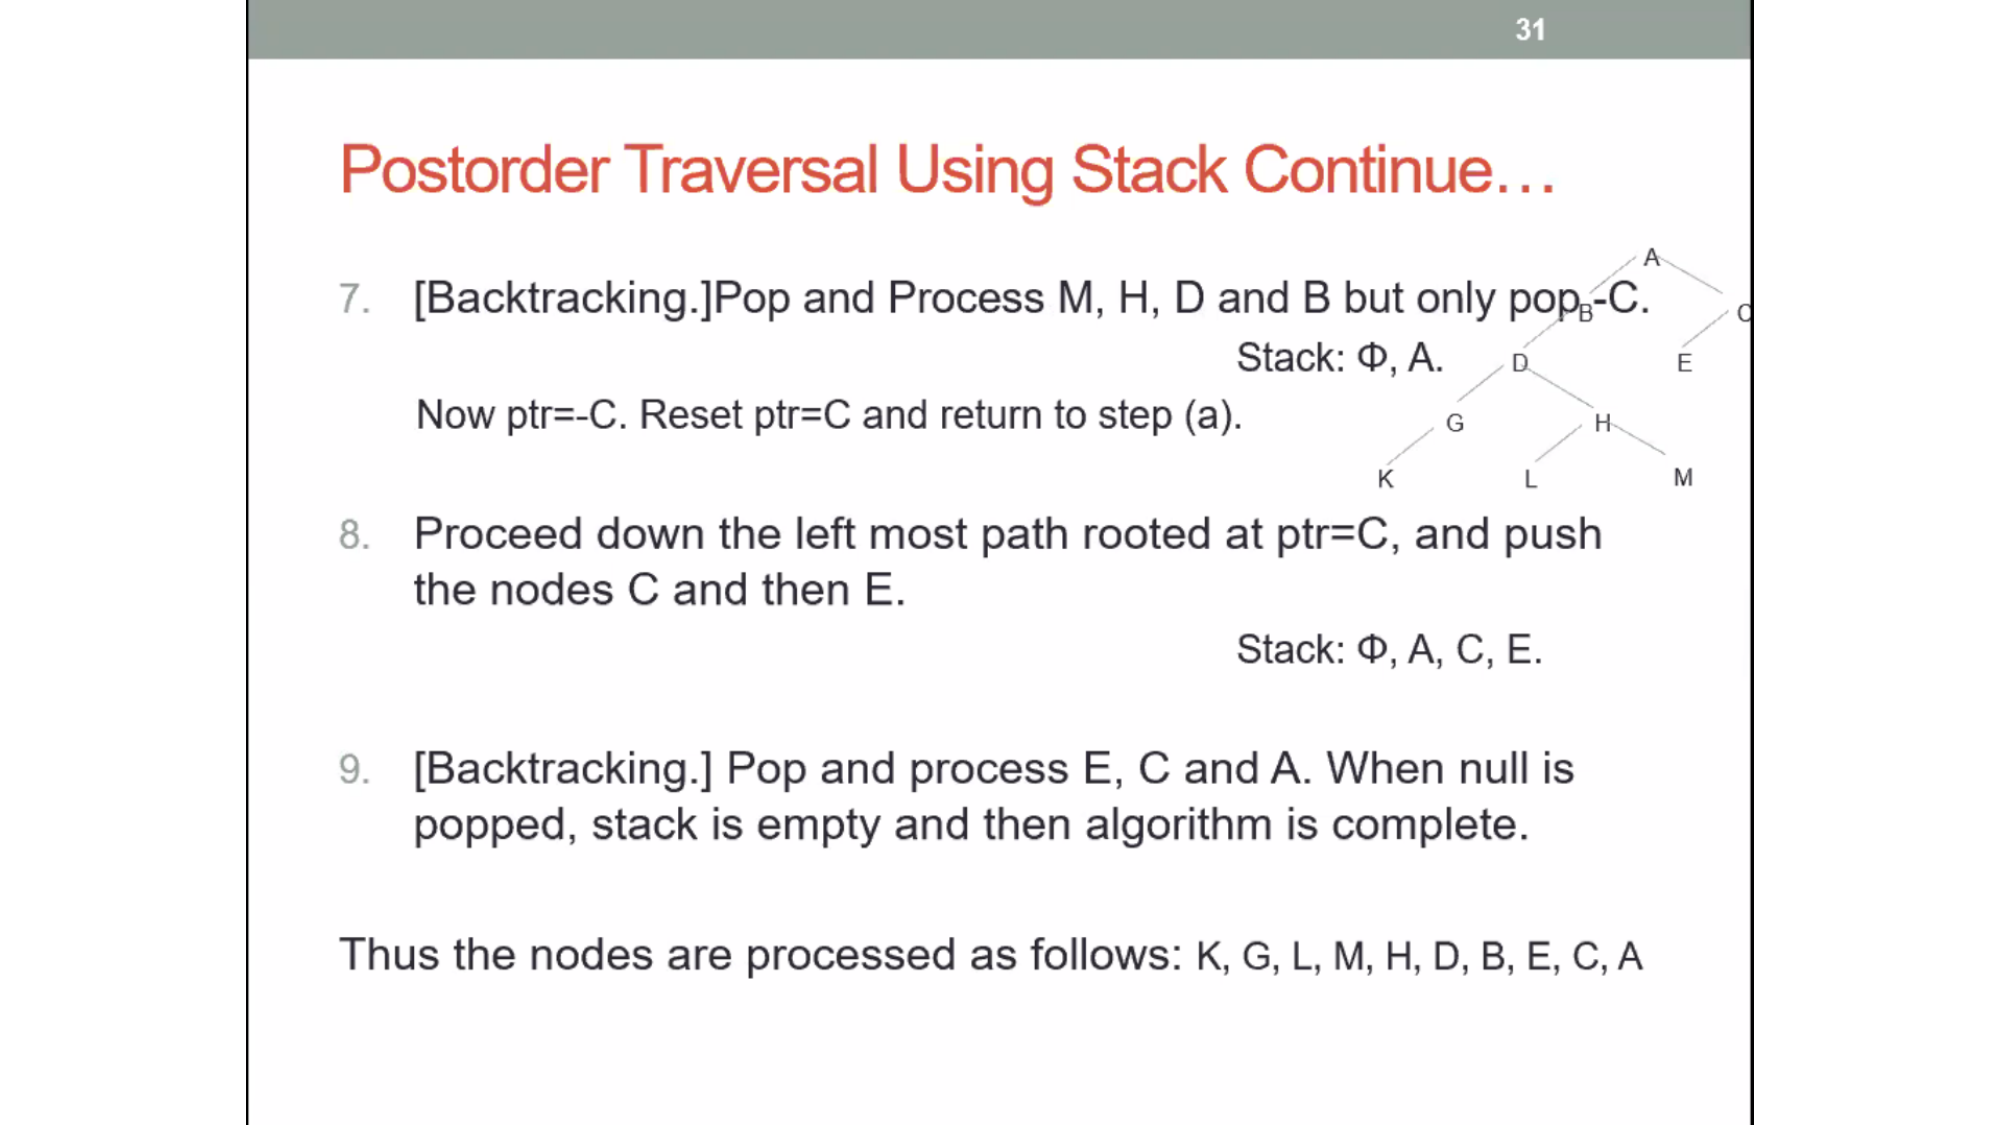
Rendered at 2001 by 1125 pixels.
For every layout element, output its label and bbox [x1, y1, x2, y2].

picture [246, 0, 1754, 1125]
